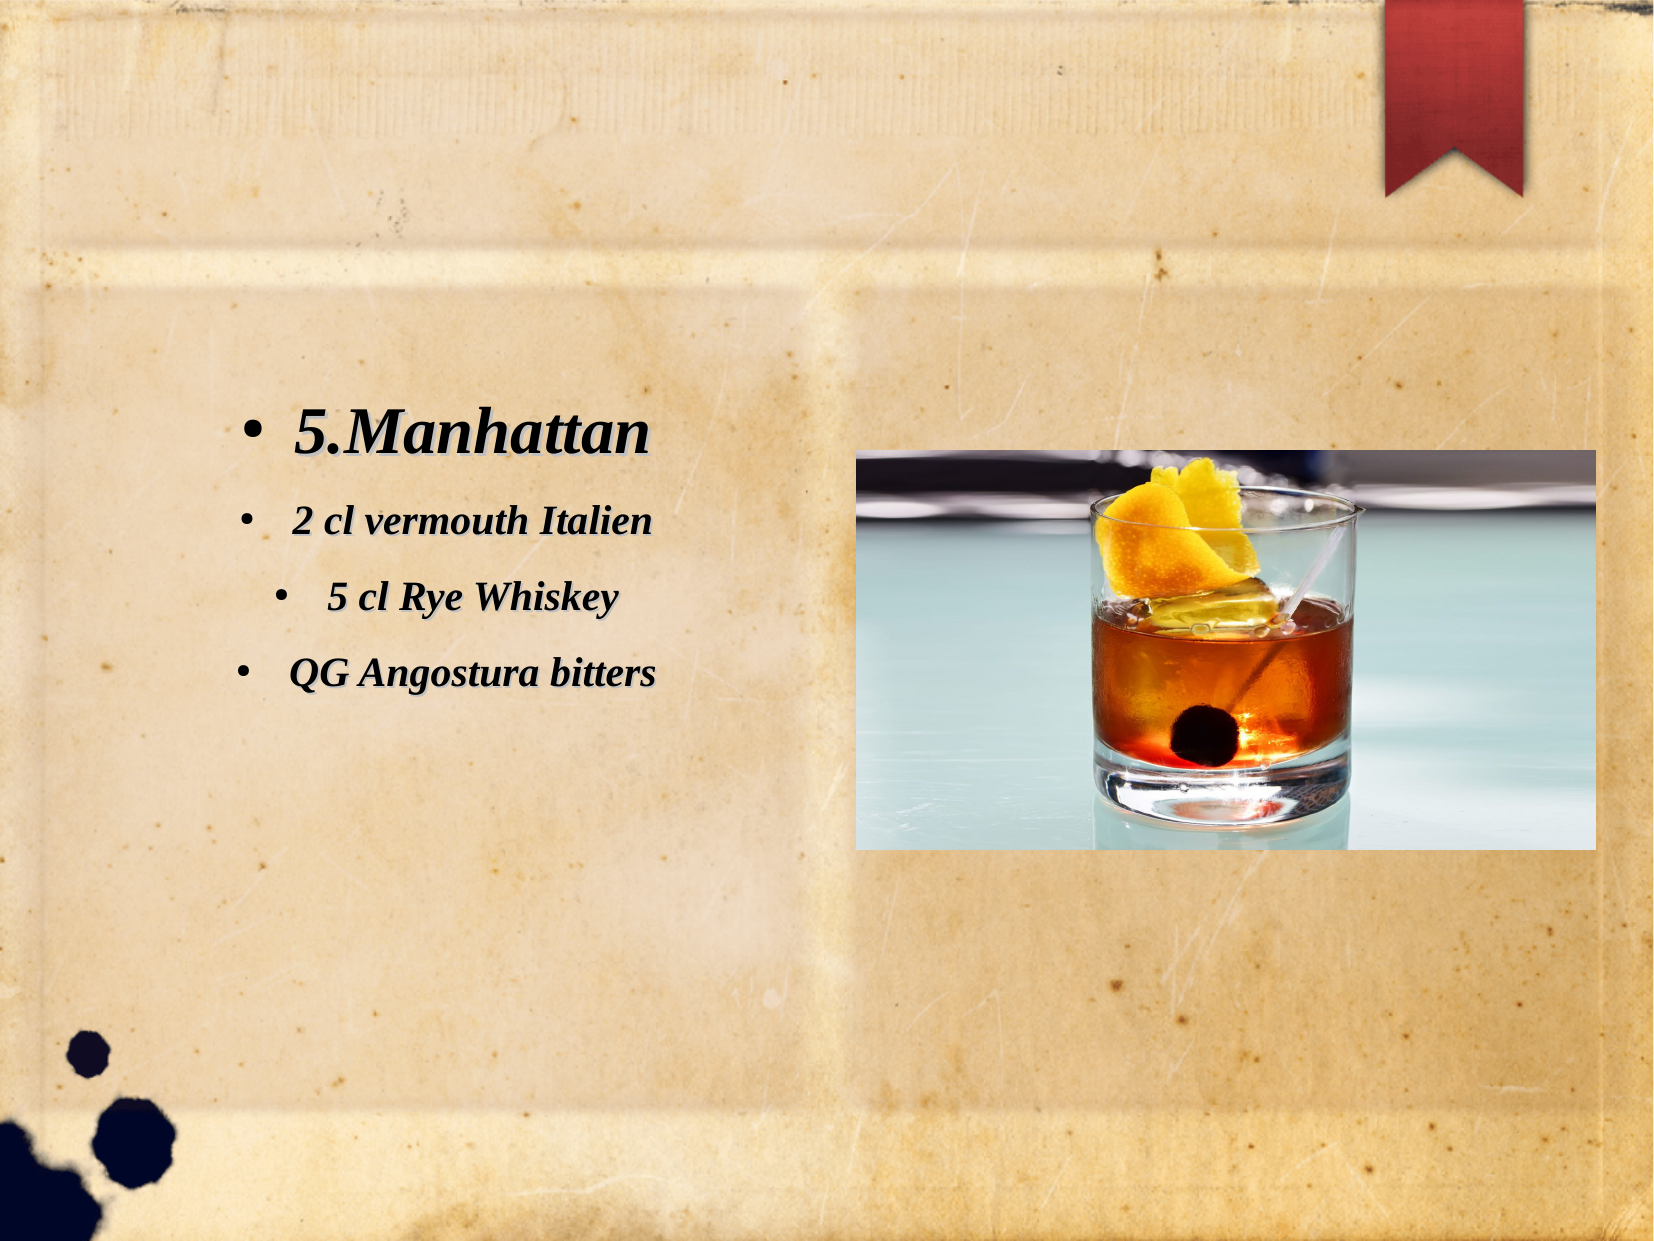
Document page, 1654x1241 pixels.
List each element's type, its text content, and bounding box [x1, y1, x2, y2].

picture [0, 0, 1654, 1241]
list 5.Manhattan 2 cl vermouth Italien 5 cl Rye Whiskey QG Angostura bitters [82, 290, 793, 1010]
